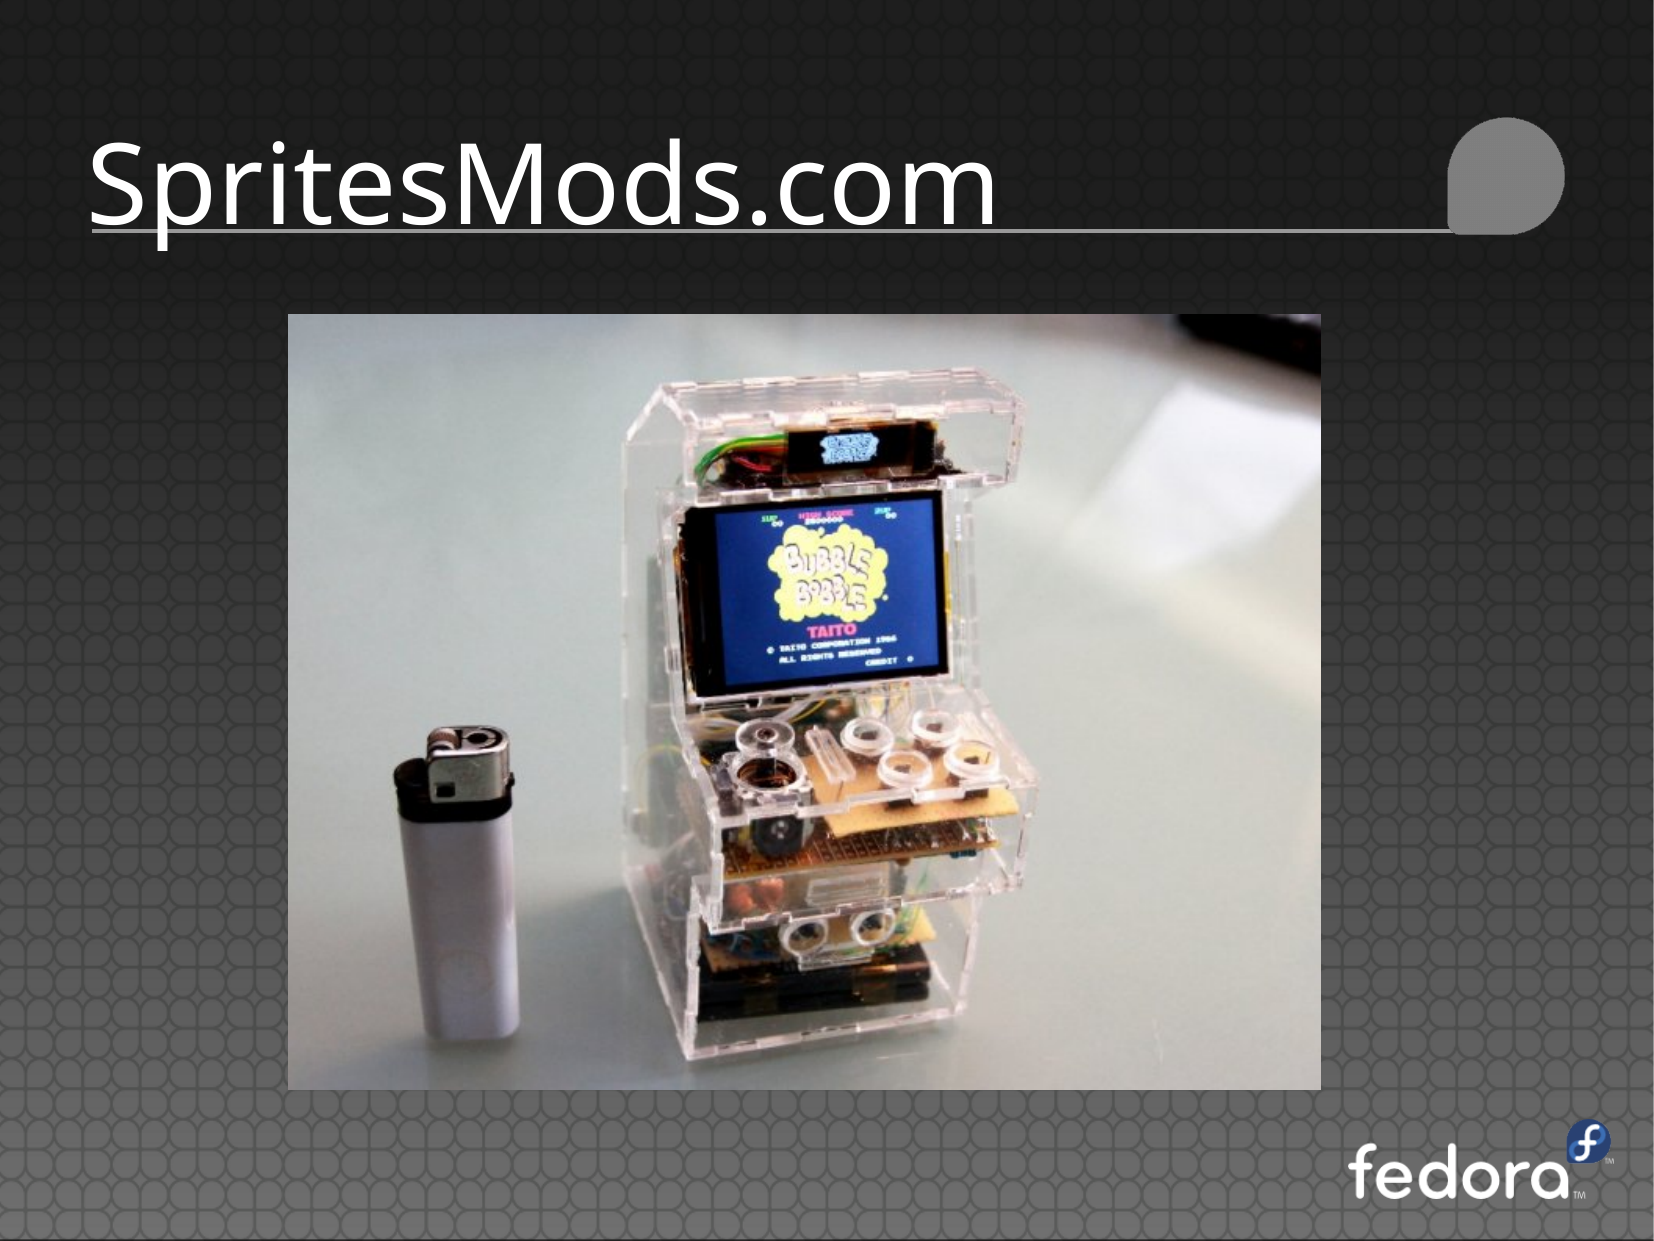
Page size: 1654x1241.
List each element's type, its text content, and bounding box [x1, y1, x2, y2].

title SpritesMods.com [86, 112, 1576, 249]
picture [0, 0, 1654, 1241]
